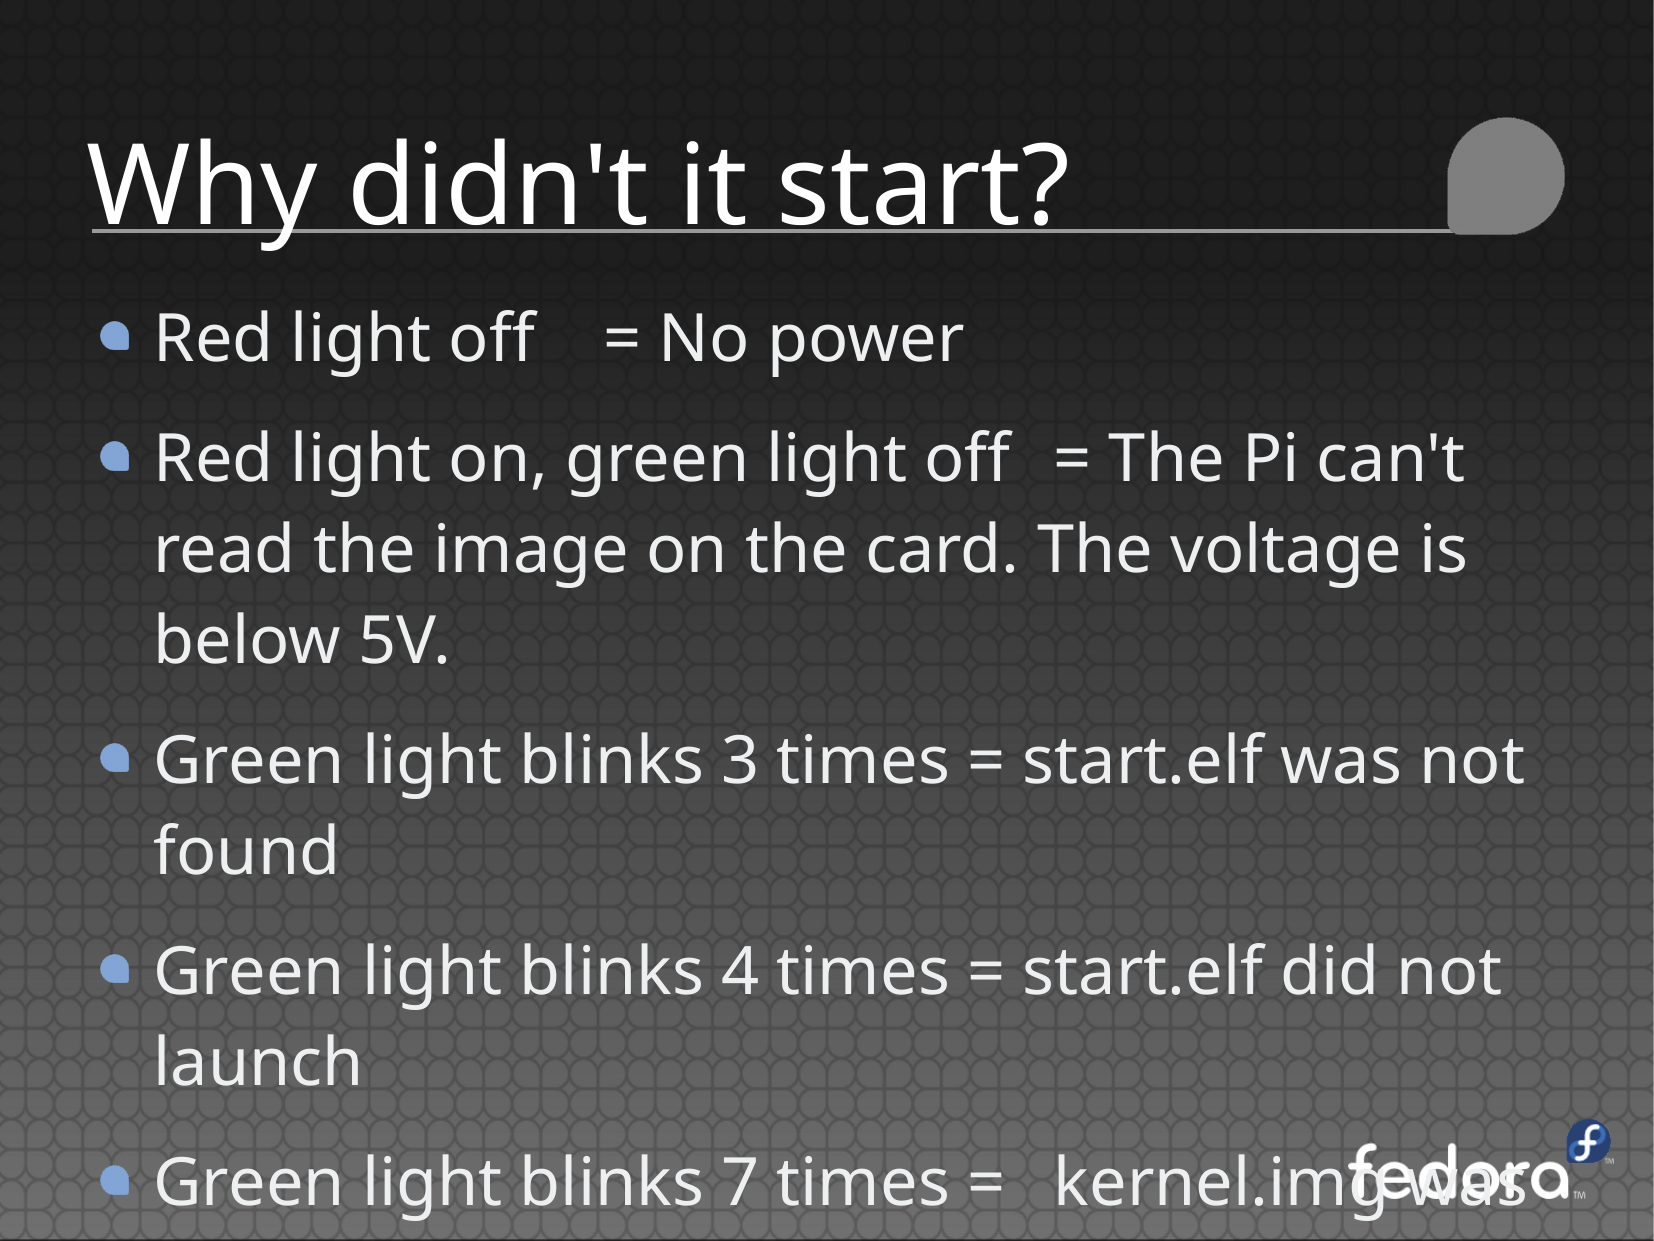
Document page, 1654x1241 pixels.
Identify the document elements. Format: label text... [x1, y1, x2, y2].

picture [0, 0, 1654, 1241]
title Why didn't it start? [86, 112, 1576, 249]
list Red light off = No power Red light on, green light off = The Pi can't read the image on the card. The voltage is below 5V. Green light blinks 3 times = start.elf was not found Green light blinks 4 times = start.elf did not launch Green light blinks 7 times = kernel.img was not found [82, 290, 1571, 1109]
